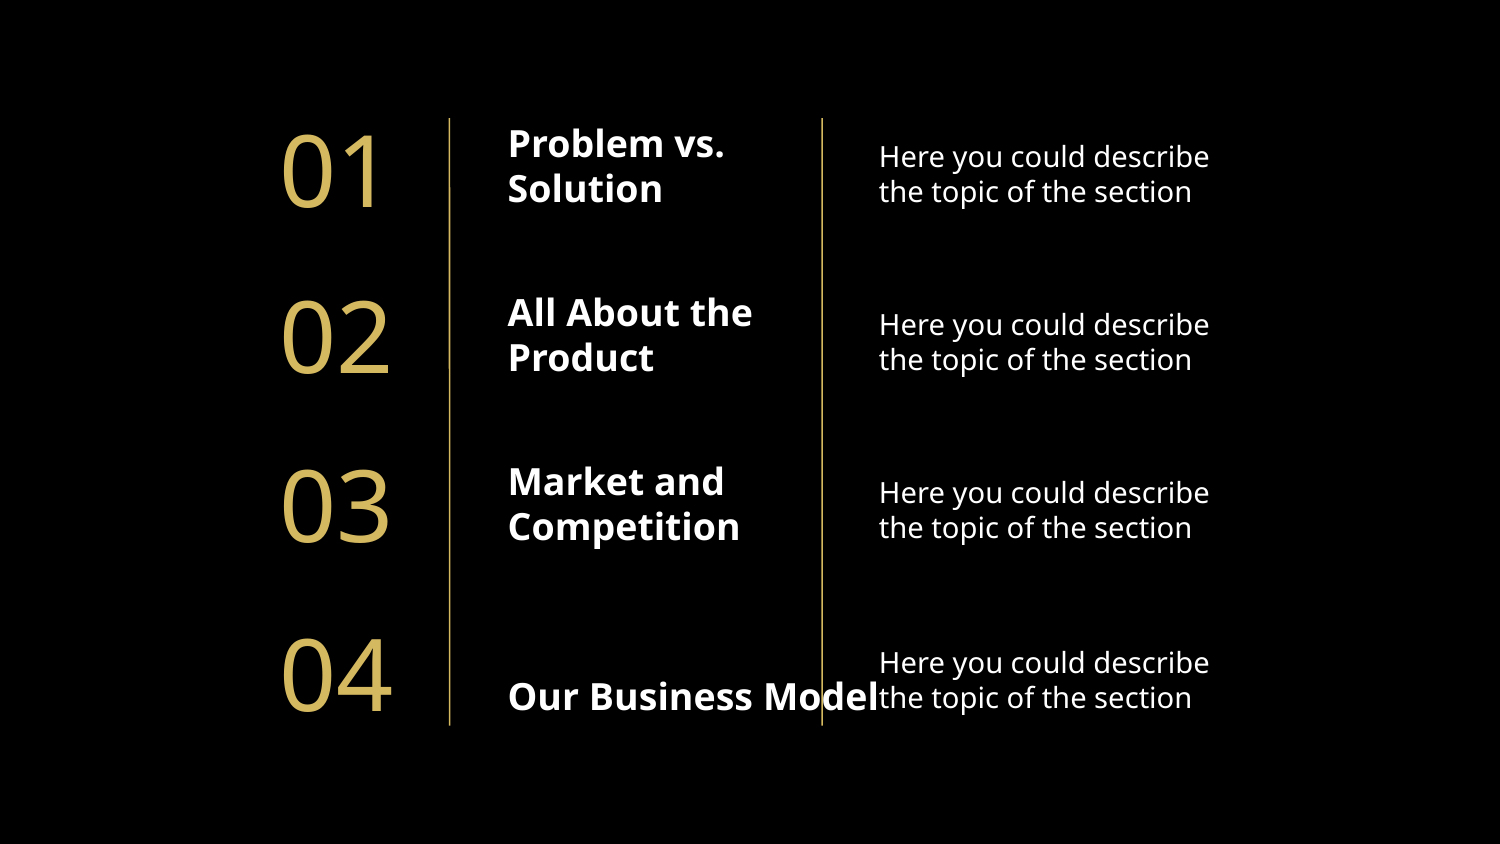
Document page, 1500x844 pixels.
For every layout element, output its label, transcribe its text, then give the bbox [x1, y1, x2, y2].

title 01 [158, 113, 409, 221]
title Problem vs. Solution [492, 117, 896, 226]
title 04 [158, 617, 409, 726]
subtitle Here you could describe the topic of the section [864, 249, 1267, 392]
title 03 [158, 448, 409, 557]
title Market and Competition [492, 455, 896, 564]
subtitle Here you could describe the topic of the section [864, 587, 1267, 730]
title Our Business Model [492, 624, 896, 733]
subtitle Here you could describe the topic of the section [864, 82, 1267, 224]
subtitle Here you could describe the topic of the section [864, 417, 1267, 559]
title All About the Product [492, 286, 896, 395]
title 02 [158, 279, 409, 387]
